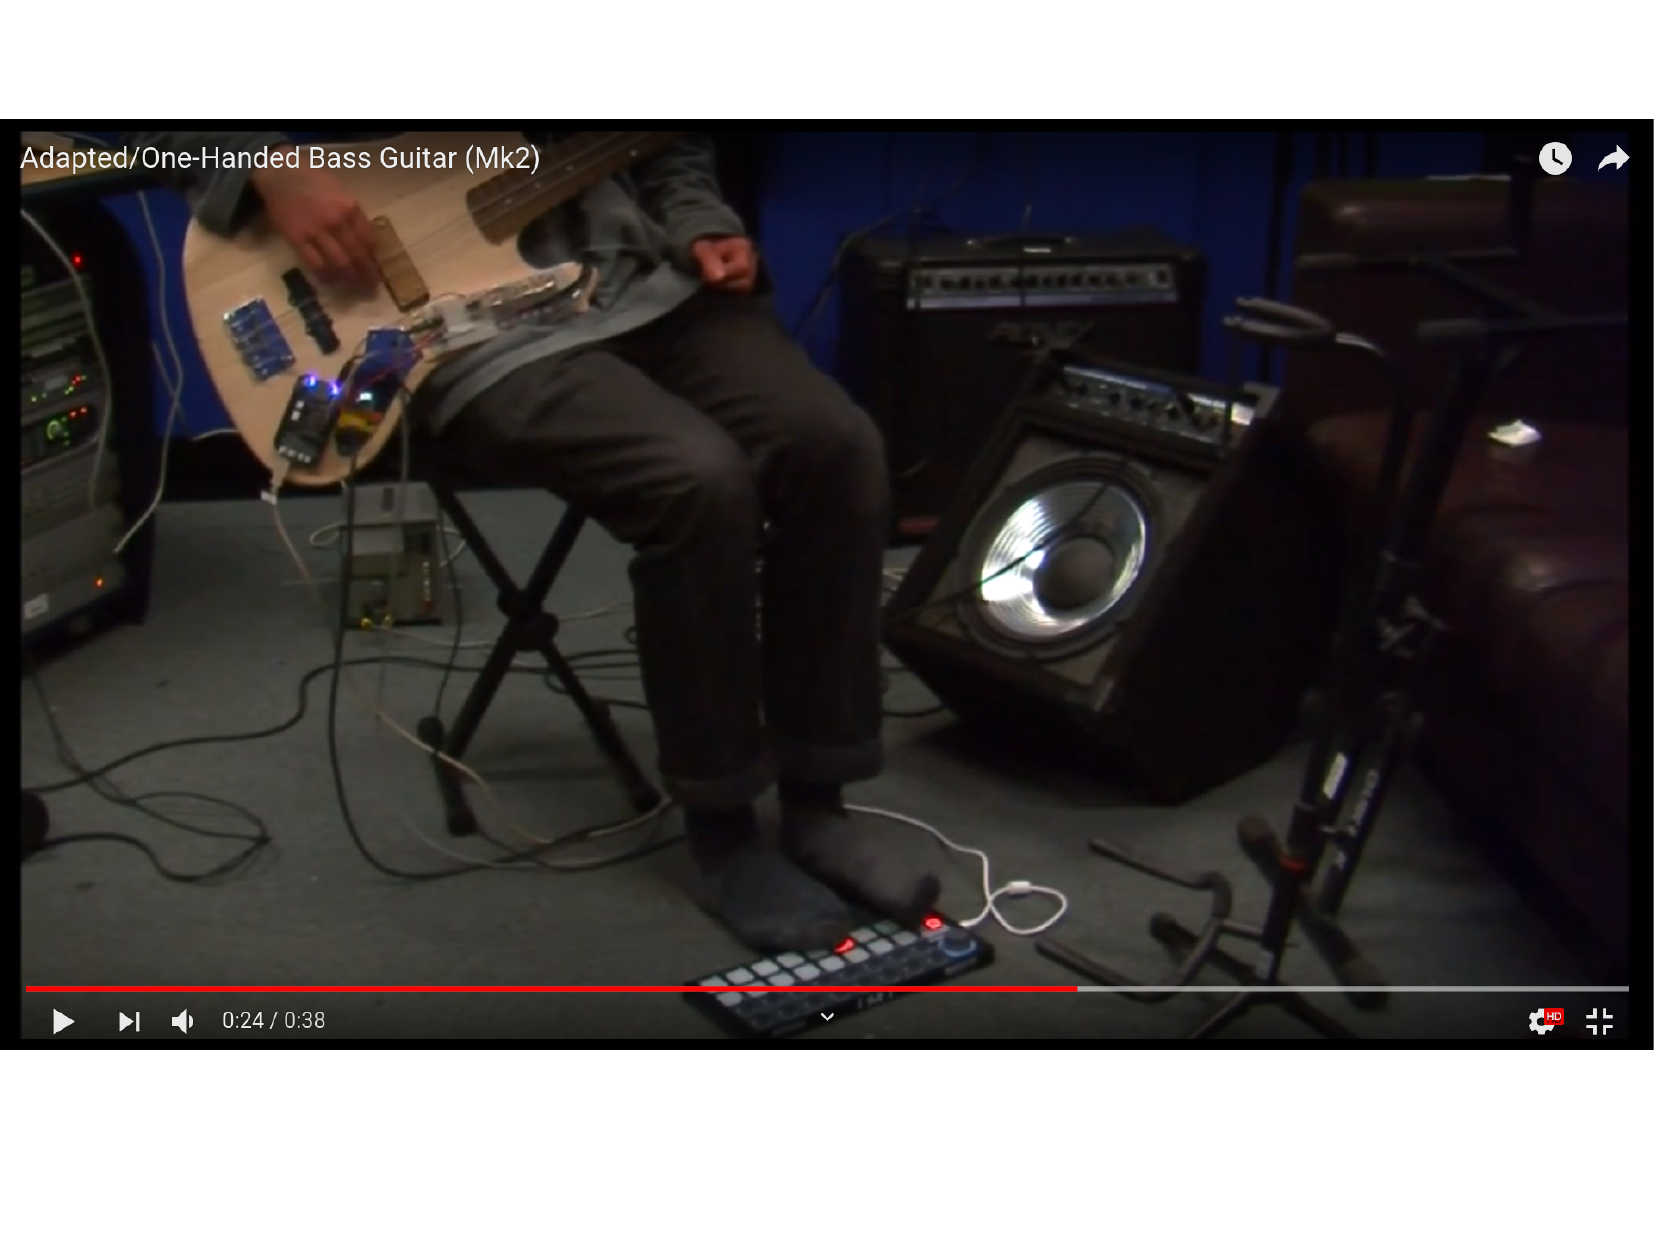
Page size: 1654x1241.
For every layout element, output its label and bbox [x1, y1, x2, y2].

picture [0, 119, 1654, 1051]
